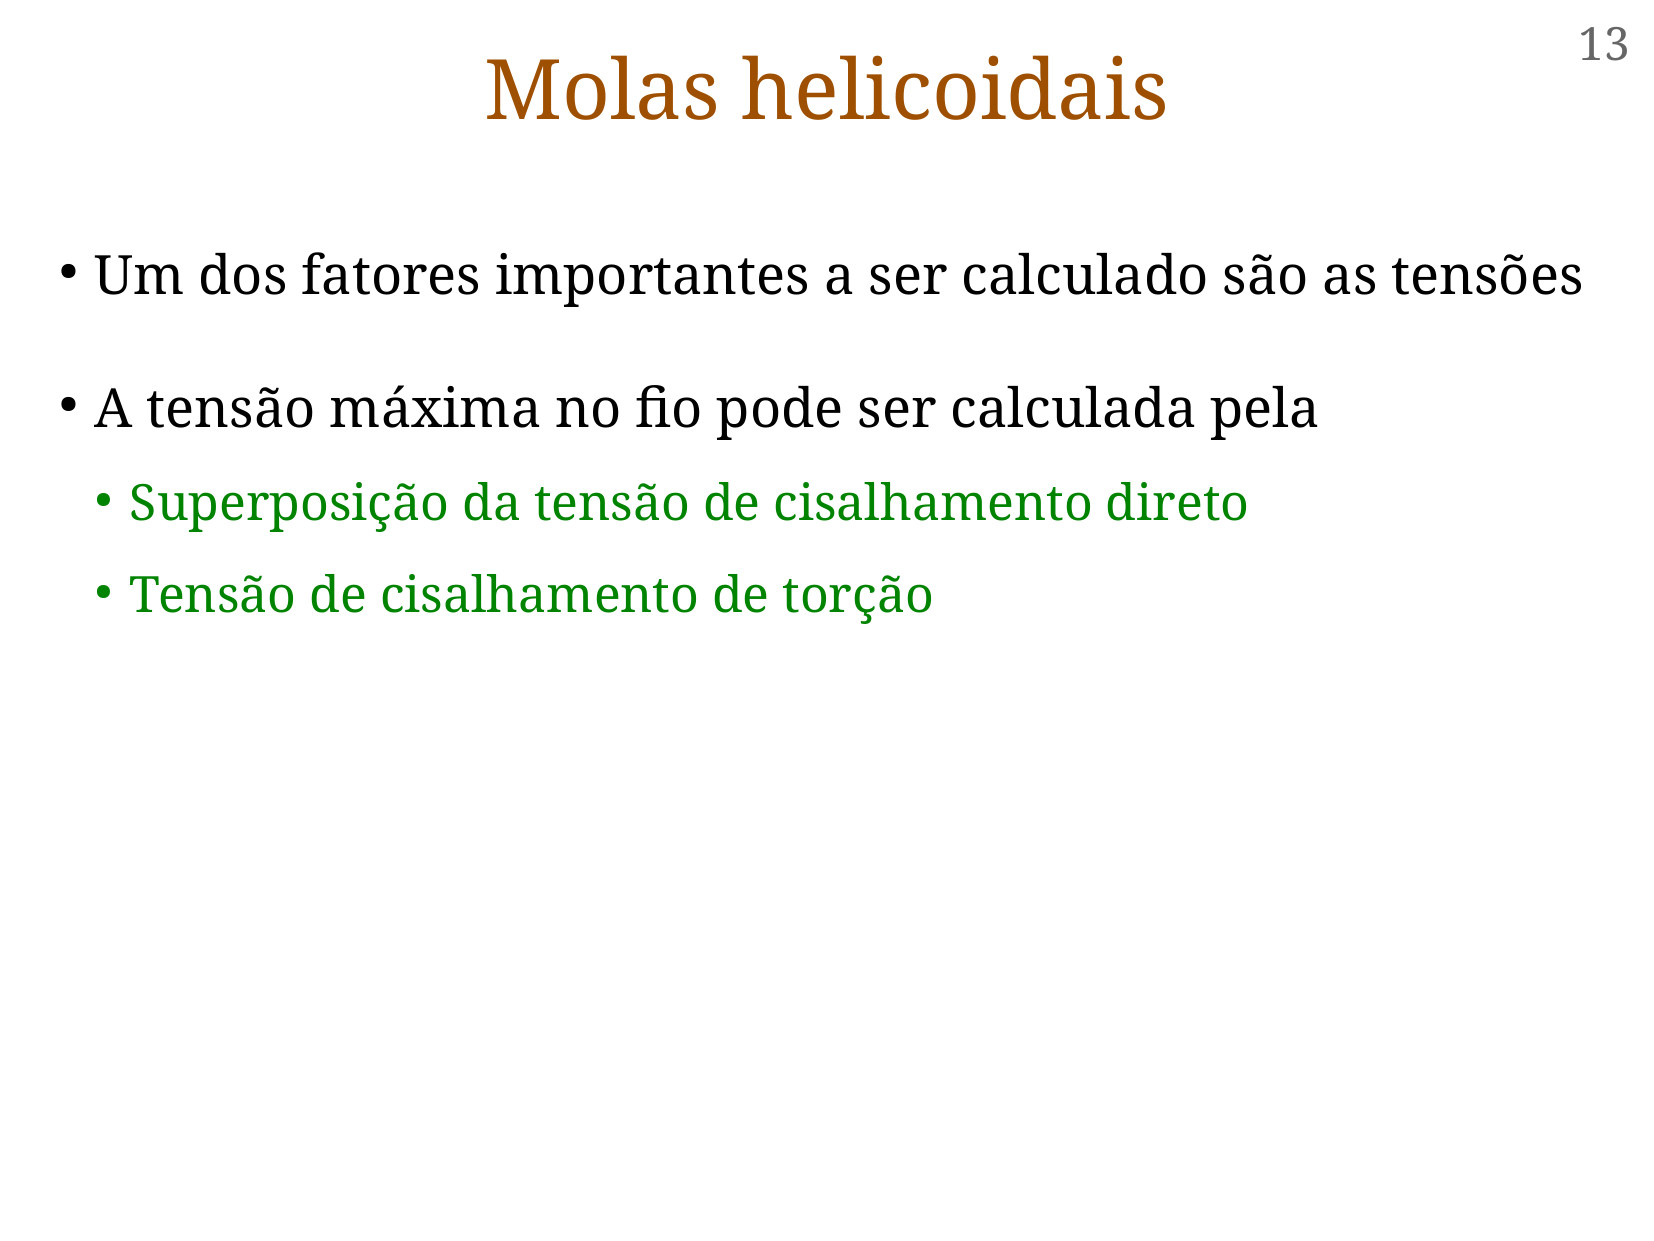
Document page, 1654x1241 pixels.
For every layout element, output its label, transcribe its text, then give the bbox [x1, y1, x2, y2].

list Um dos fatores importantes a ser calculado são as tensões A tensão máxima no fio pode ser calculada pela Superposição da tensão de cisalhamento direto Tensão de cisalhamento de torção [59, 236, 1595, 1211]
title Molas helicoidais [59, 29, 1595, 148]
